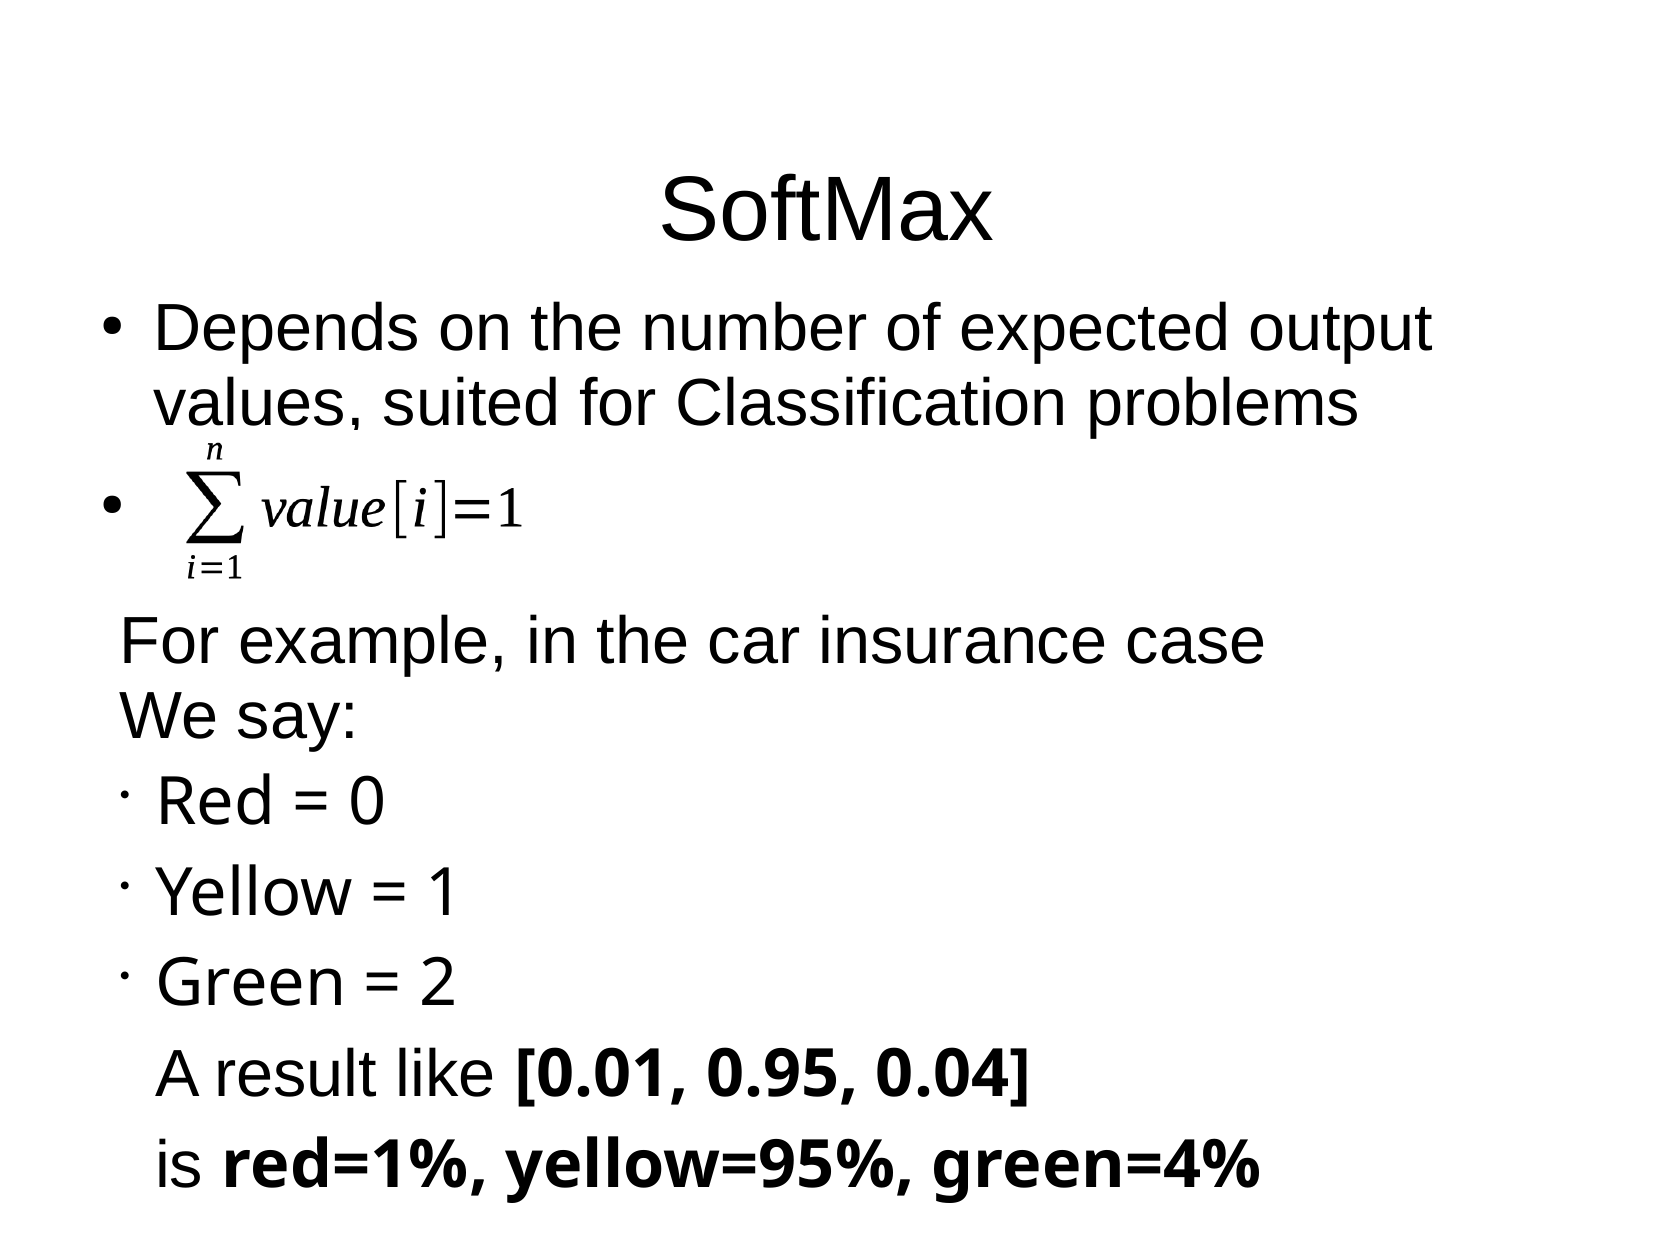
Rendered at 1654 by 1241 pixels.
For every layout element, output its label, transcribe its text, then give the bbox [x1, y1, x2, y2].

title SoftMax [82, 105, 1571, 290]
picture [159, 430, 534, 595]
text_box For example, in the car insurance case We say: Red = 0 Yellow = 1 Green = 2 A result like [0.01, 0.95, 0.04] is red=1%, yellow=95%, green=4% [105, 595, 1501, 1181]
list Depends on the number of expected output values, suited for Classification problems [82, 290, 1571, 1010]
